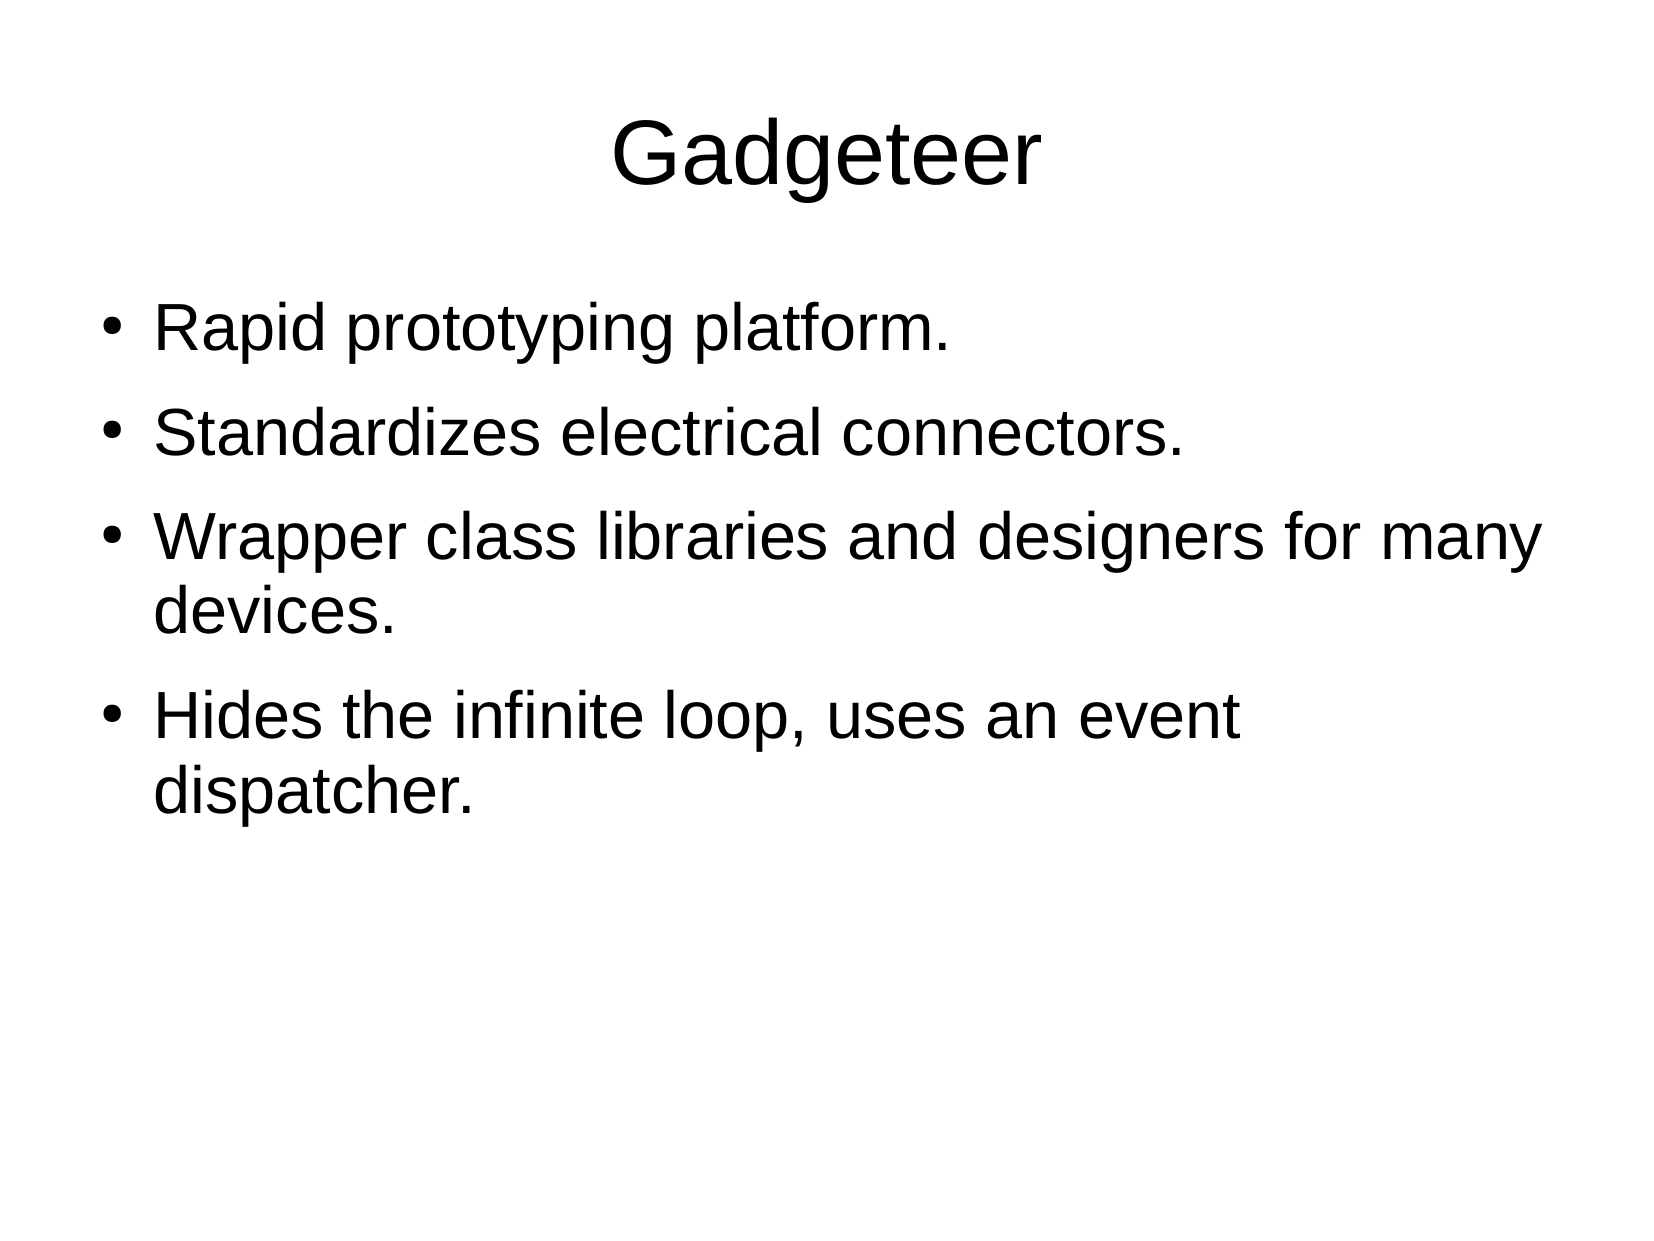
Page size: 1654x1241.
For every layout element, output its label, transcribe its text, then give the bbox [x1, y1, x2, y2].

list Rapid prototyping platform. Standardizes electrical connectors. Wrapper class libraries and designers for many devices. Hides the infinite loop, uses an event dispatcher. [82, 290, 1571, 1010]
title Gadgeteer [82, 49, 1571, 257]
